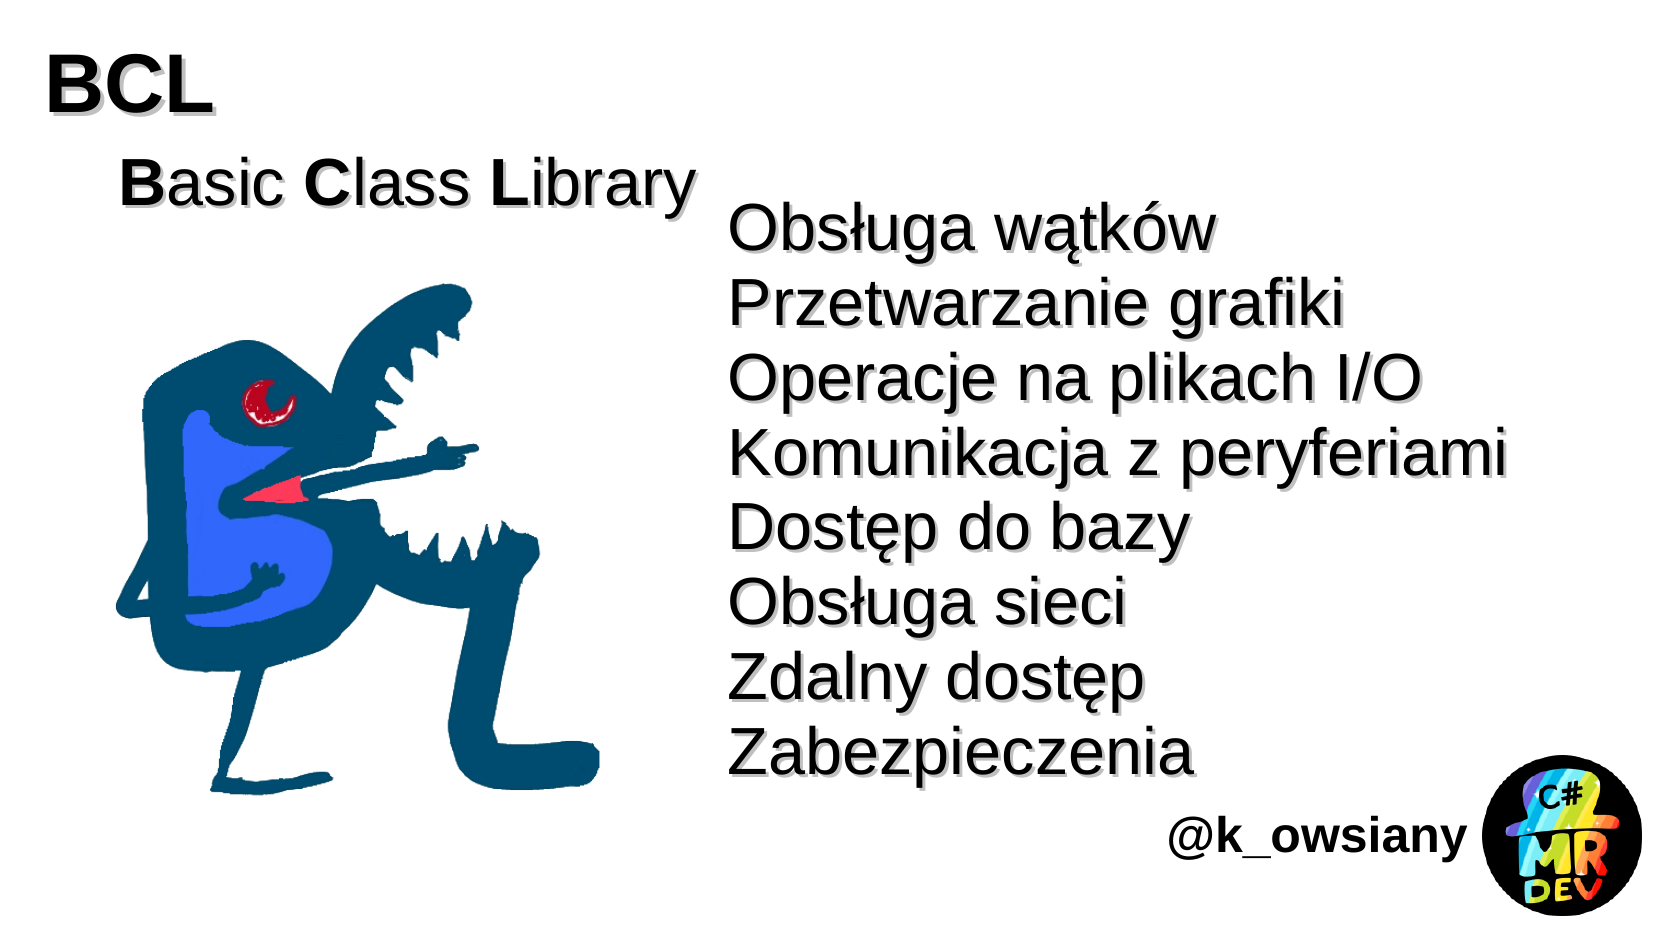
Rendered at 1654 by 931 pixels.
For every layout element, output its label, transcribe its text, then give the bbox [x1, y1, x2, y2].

text_box Obsługa wątków Przetwarzanie grafiki Operacje na plikach I/O Komunikacja z peryferiami Dostęp do bazy Obsługa sieci Zdalny dostęp Zabezpieczenia [713, 183, 1625, 871]
picture [1482, 755, 1642, 916]
picture [106, 283, 626, 811]
text_box BCL Basic Class Library [29, 29, 712, 231]
